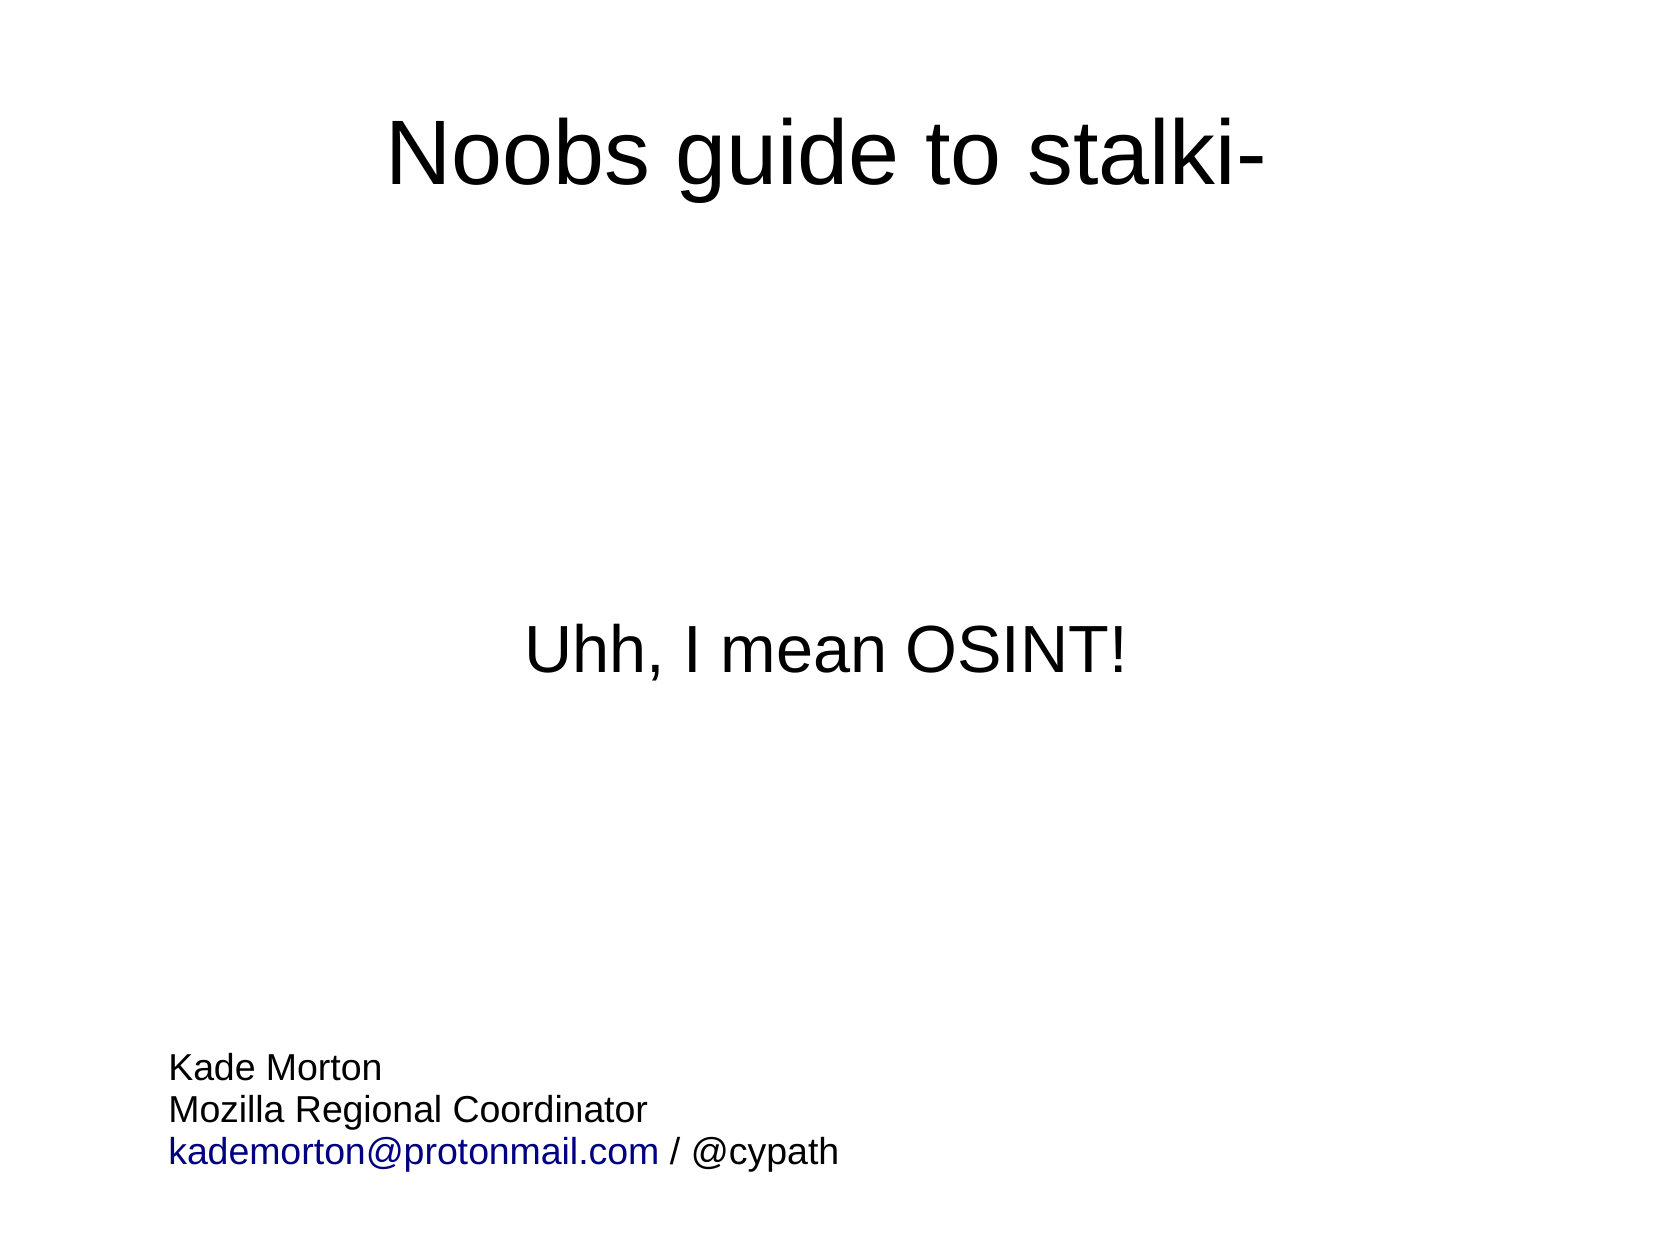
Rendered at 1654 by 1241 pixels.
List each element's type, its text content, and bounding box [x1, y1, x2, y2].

text_box Kade Morton Mozilla Regional Coordinator kademorton@protonmail.com / @cypath [153, 1039, 1052, 1181]
subtitle Uhh, I mean OSINT! [82, 290, 1571, 1010]
title Noobs guide to stalki- [82, 49, 1571, 257]
